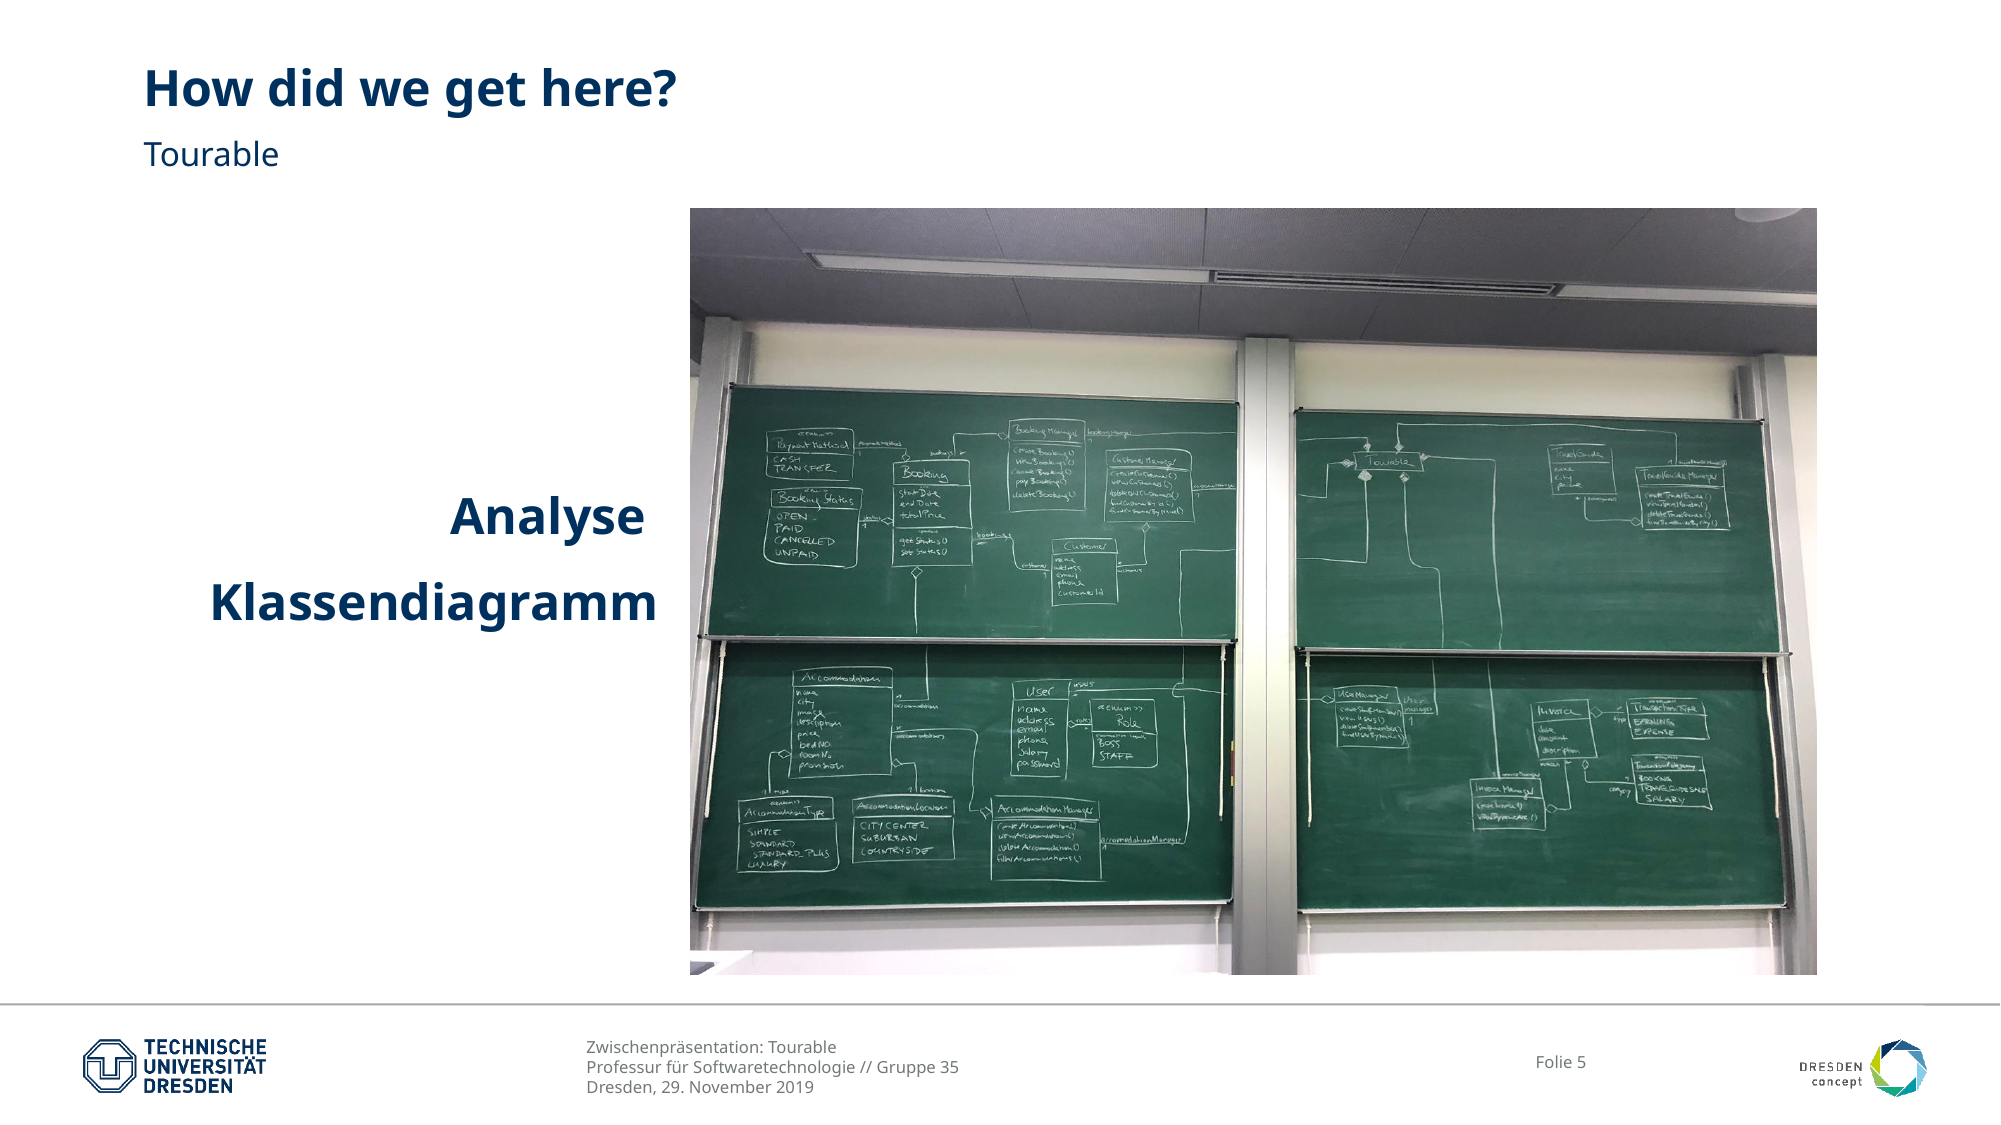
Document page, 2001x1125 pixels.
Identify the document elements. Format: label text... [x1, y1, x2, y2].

picture [690, 208, 1817, 976]
title How did we get here? Tourable [143, 56, 1880, 169]
picture [1800, 1039, 1927, 1097]
list Analyse Klassendiagramm [118, 230, 659, 943]
picture [83, 1039, 266, 1093]
